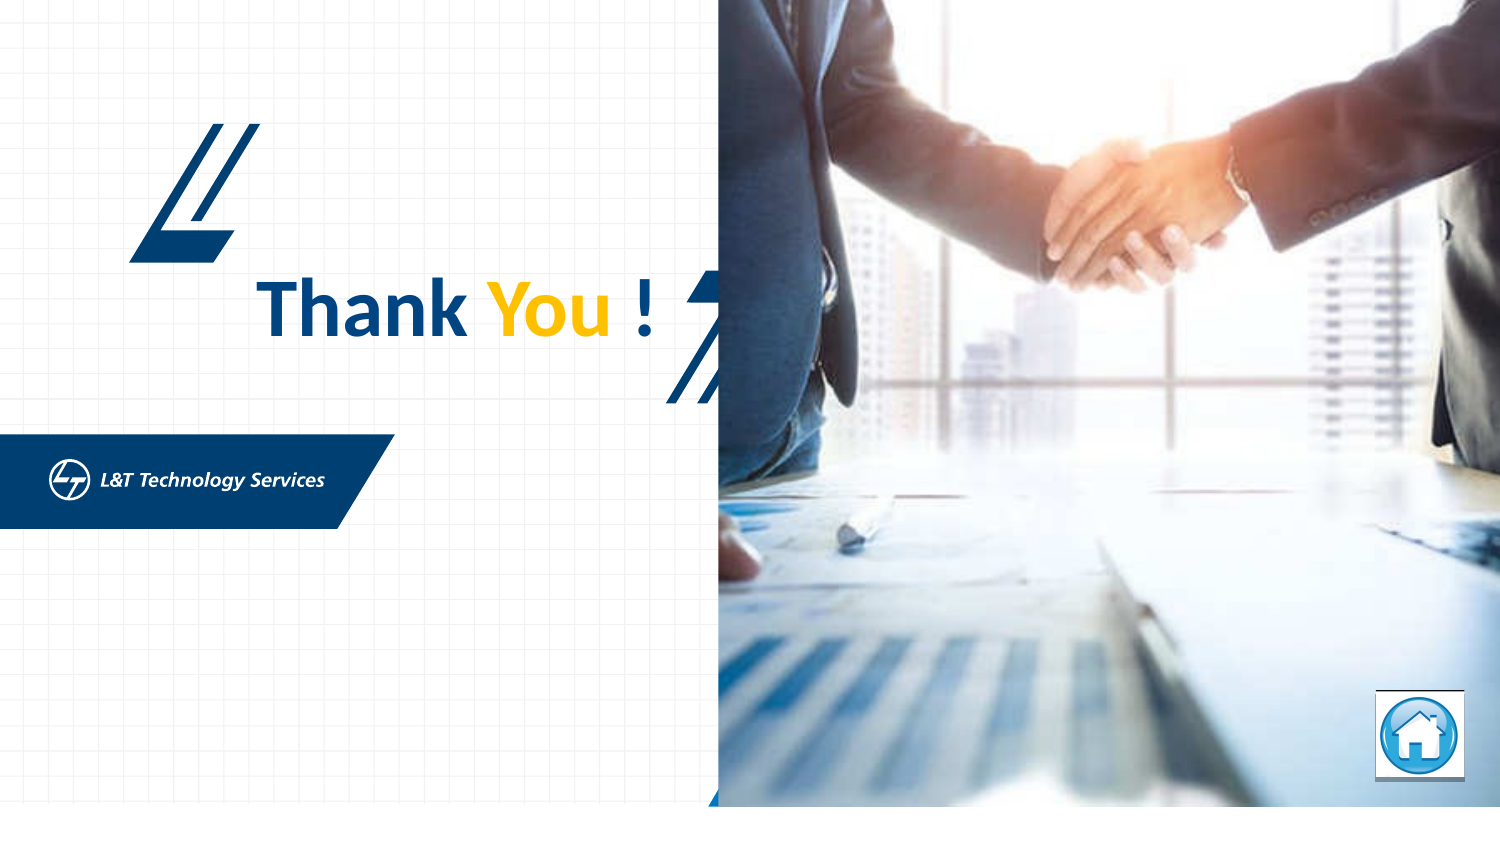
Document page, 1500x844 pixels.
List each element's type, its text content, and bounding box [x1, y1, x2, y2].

picture [718, 0, 1500, 807]
text_box Thank You ! [241, 245, 674, 361]
